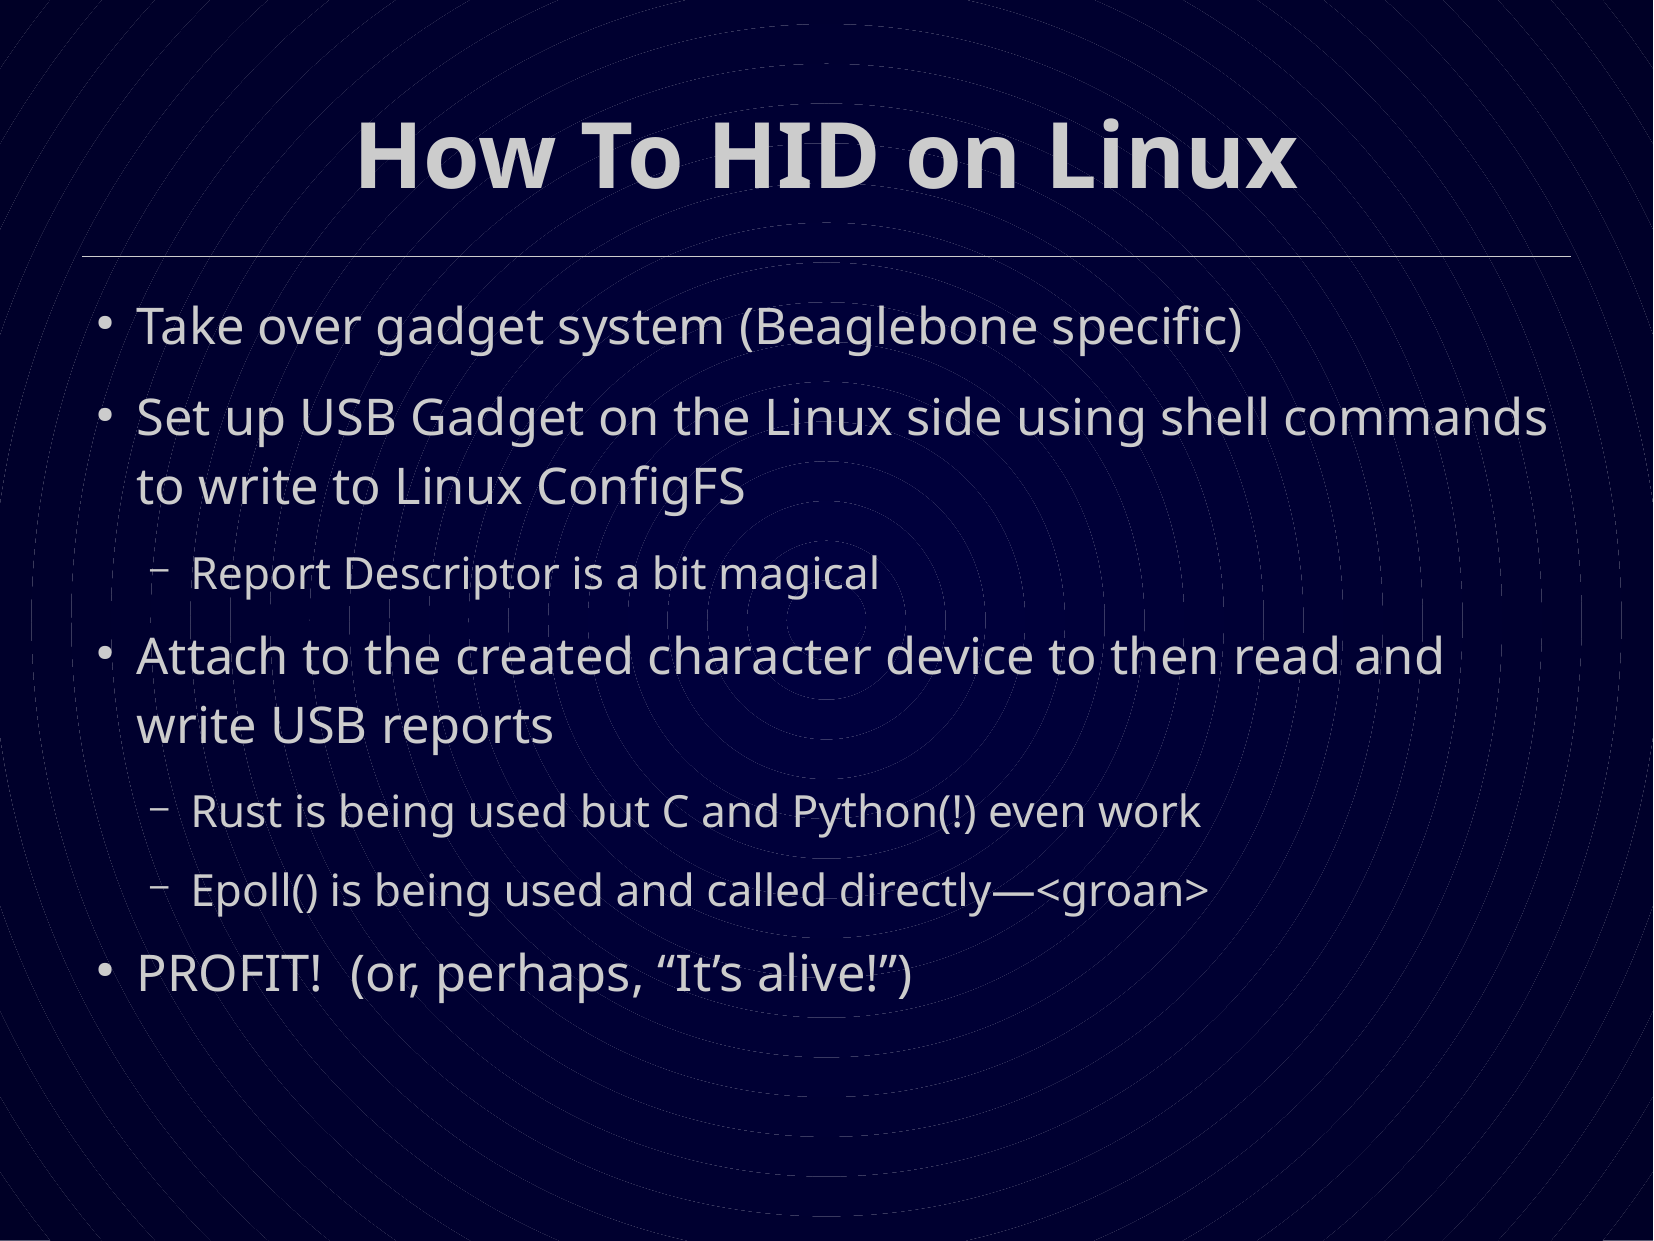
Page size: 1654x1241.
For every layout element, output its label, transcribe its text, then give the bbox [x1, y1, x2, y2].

list Take over gadget system (Beaglebone specific) Set up USB Gadget on the Linux side using shell commands to write to Linux ConfigFS Report Descriptor is a bit magical Attach to the created character device to then read and write USB reports Rust is being used but C and Python(!) even work Epoll() is being used and called directly—<groan> PROFIT! (or, perhaps, “It’s alive!”) [82, 290, 1571, 1010]
title How To HID on Linux [82, 49, 1571, 257]
